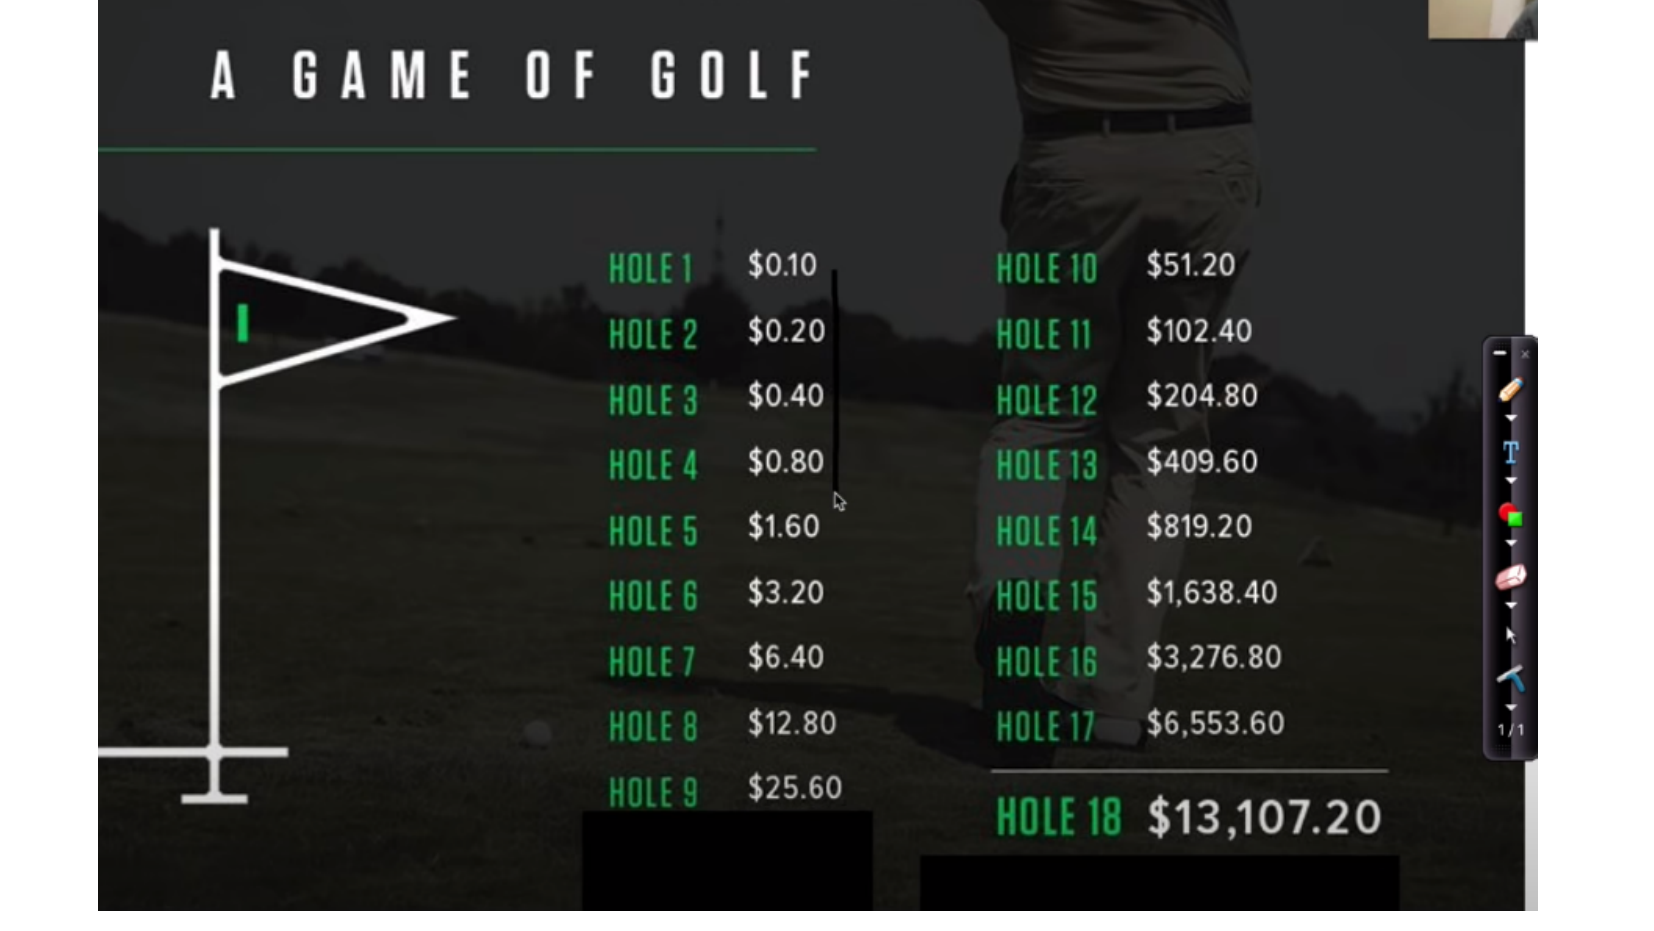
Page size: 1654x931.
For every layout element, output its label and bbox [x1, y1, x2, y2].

picture [98, 0, 1538, 911]
